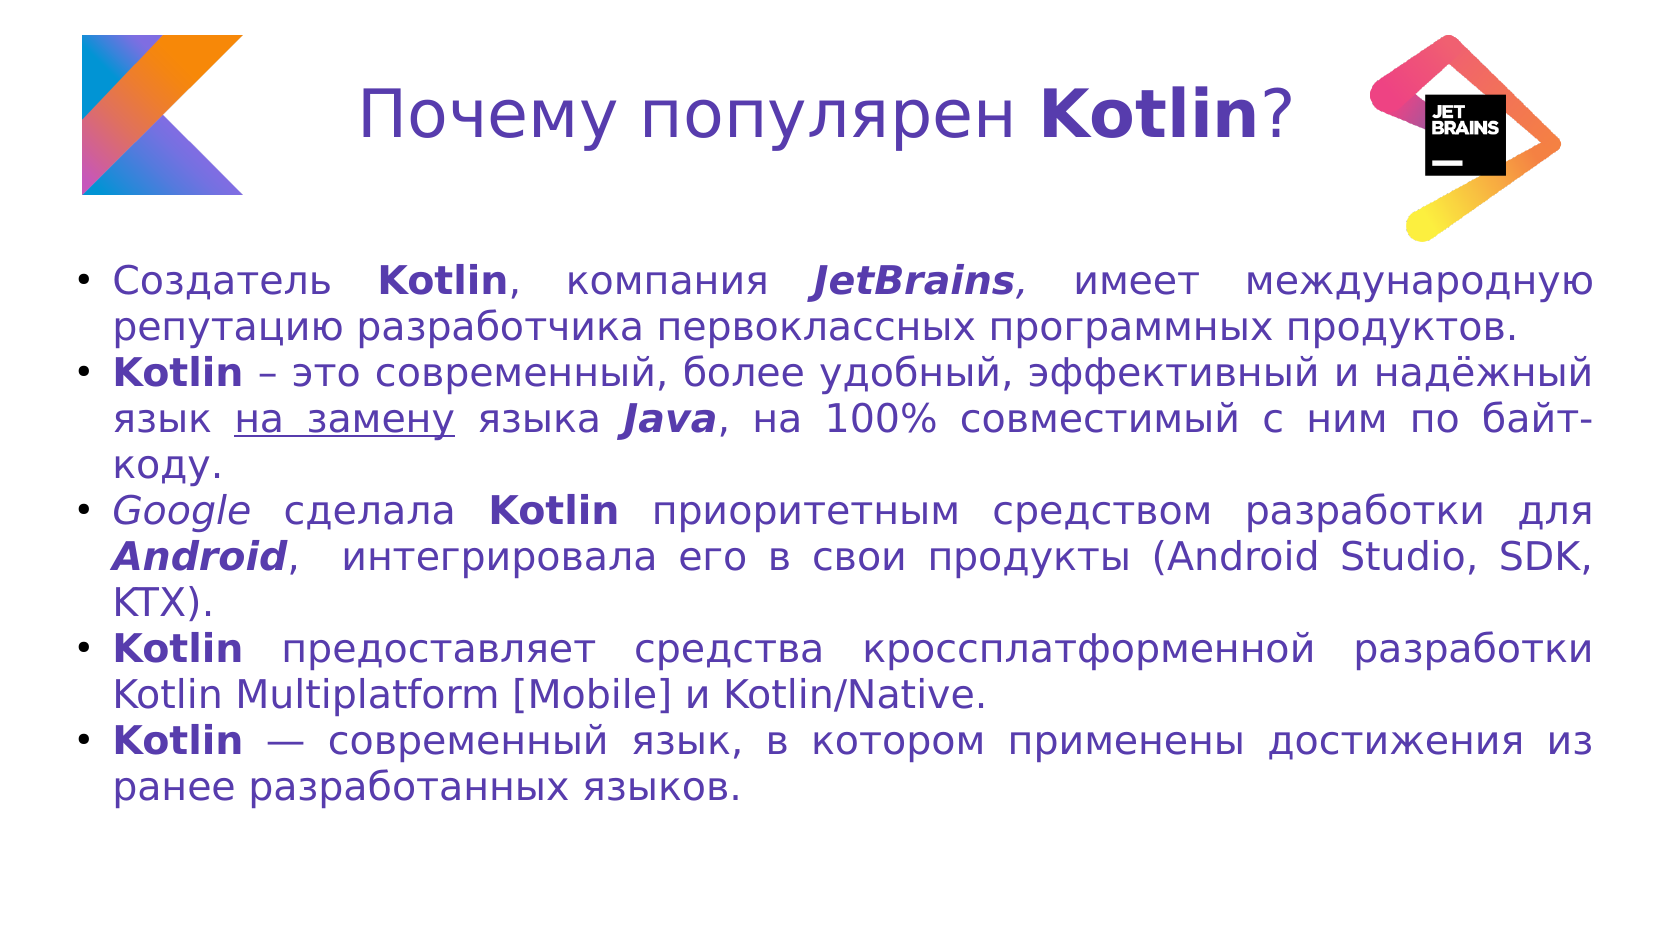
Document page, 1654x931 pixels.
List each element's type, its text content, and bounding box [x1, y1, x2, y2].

subtitle Создатель Kotlin, компания JetBrains, имеет международную репутацию разработчика первоклассных программных продуктов. Kotlin – это современный, более удобный, эффективный и надёжный язык на замену языка Java, на 100% совместимый с ним по байт-коду. Google сделала Kotlin приоритетным средством разработки для Android, интегрировала его в свои продукты (Android Studio, SDK, KTX). Kotlin предоставляет средства кроссплатформенной разработки Kotlin Multiplatform [Mobile] и Kotlin/Native. Kotlin — современный язык, в котором применены достижения из ранее разработанных языков. [76, 218, 1595, 849]
title Почему популярен Kotlin? [243, 37, 1370, 193]
picture [82, 35, 243, 195]
picture [1370, 35, 1562, 243]
title Почему популярен Kotlin? [1562, 37, 1571, 193]
